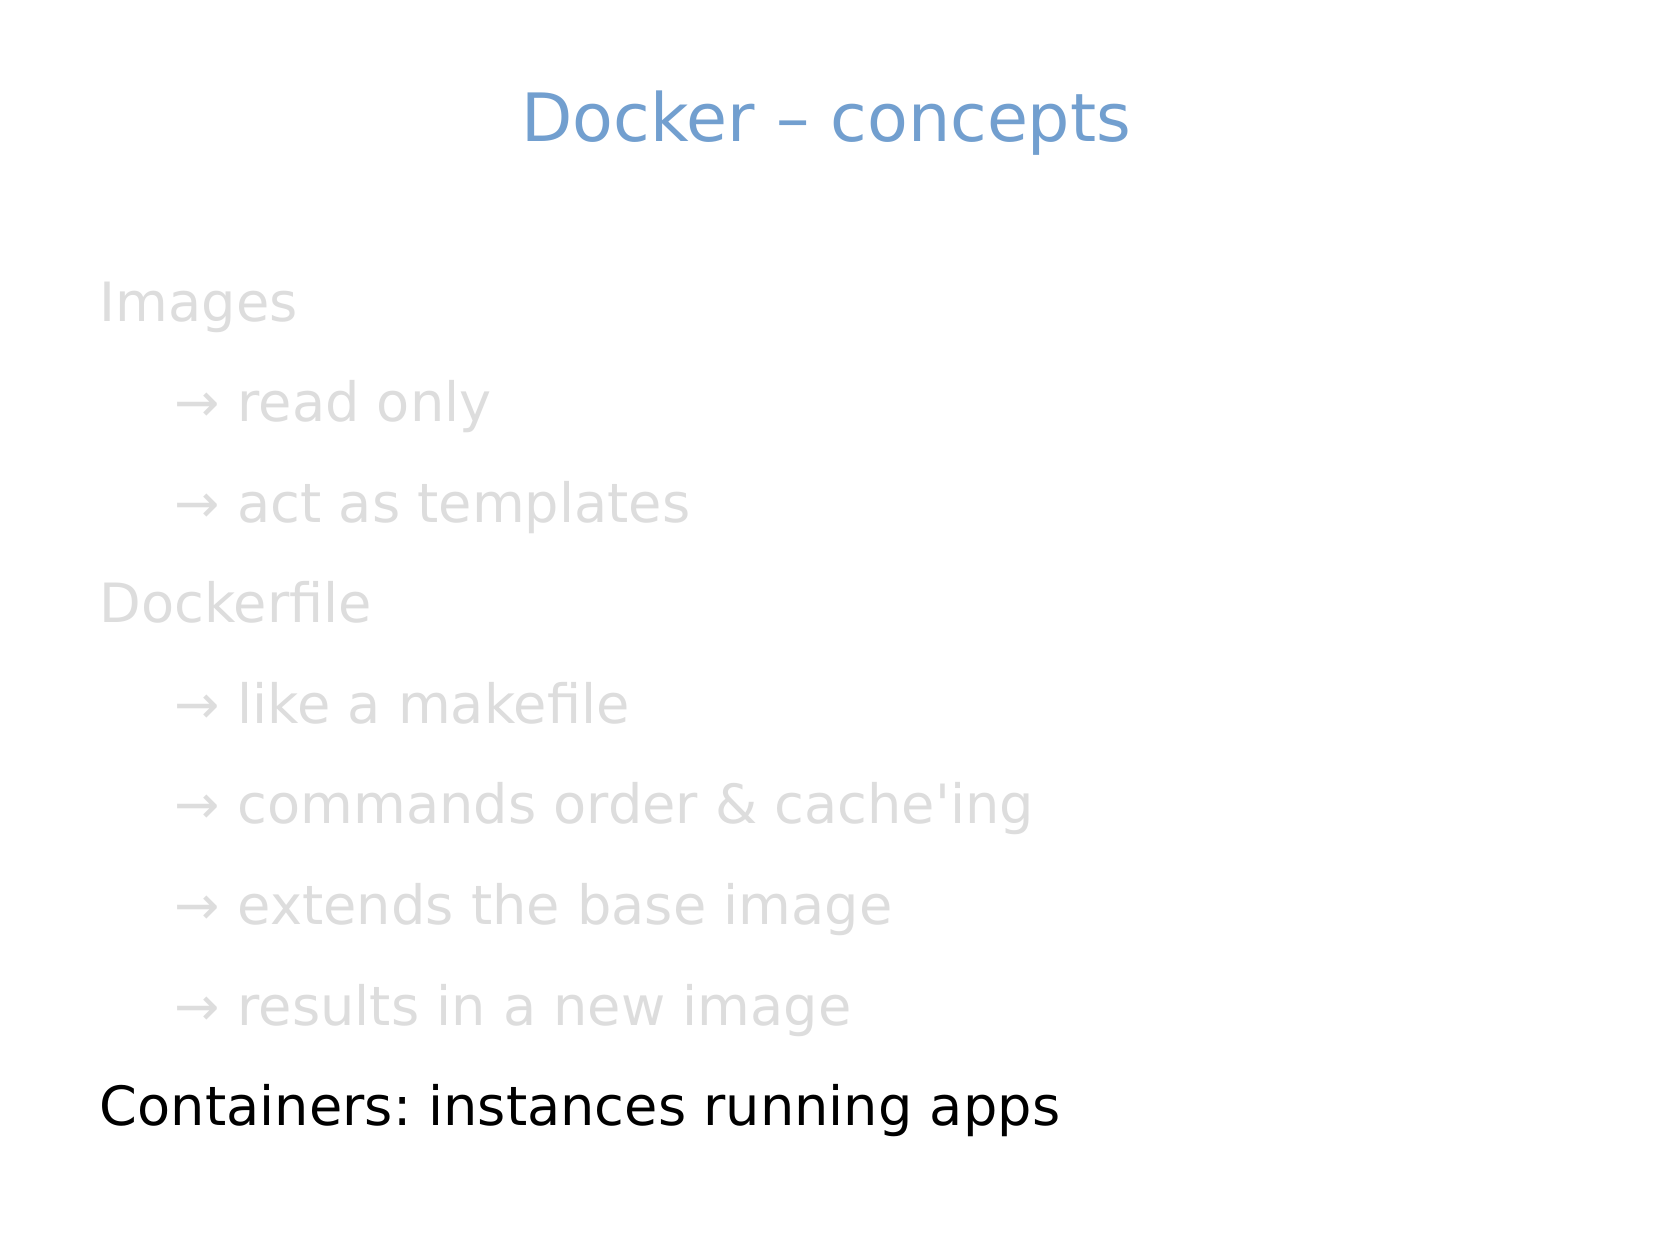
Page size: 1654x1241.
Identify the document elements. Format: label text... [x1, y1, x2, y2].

text_box Docker – concepts [506, 72, 1147, 166]
text_box Images → read only → act as templates Dockerfile → like a makefile → commands order & cache'ing → extends the base image → results in a new image Containers: instances running apps [85, 232, 1114, 1115]
